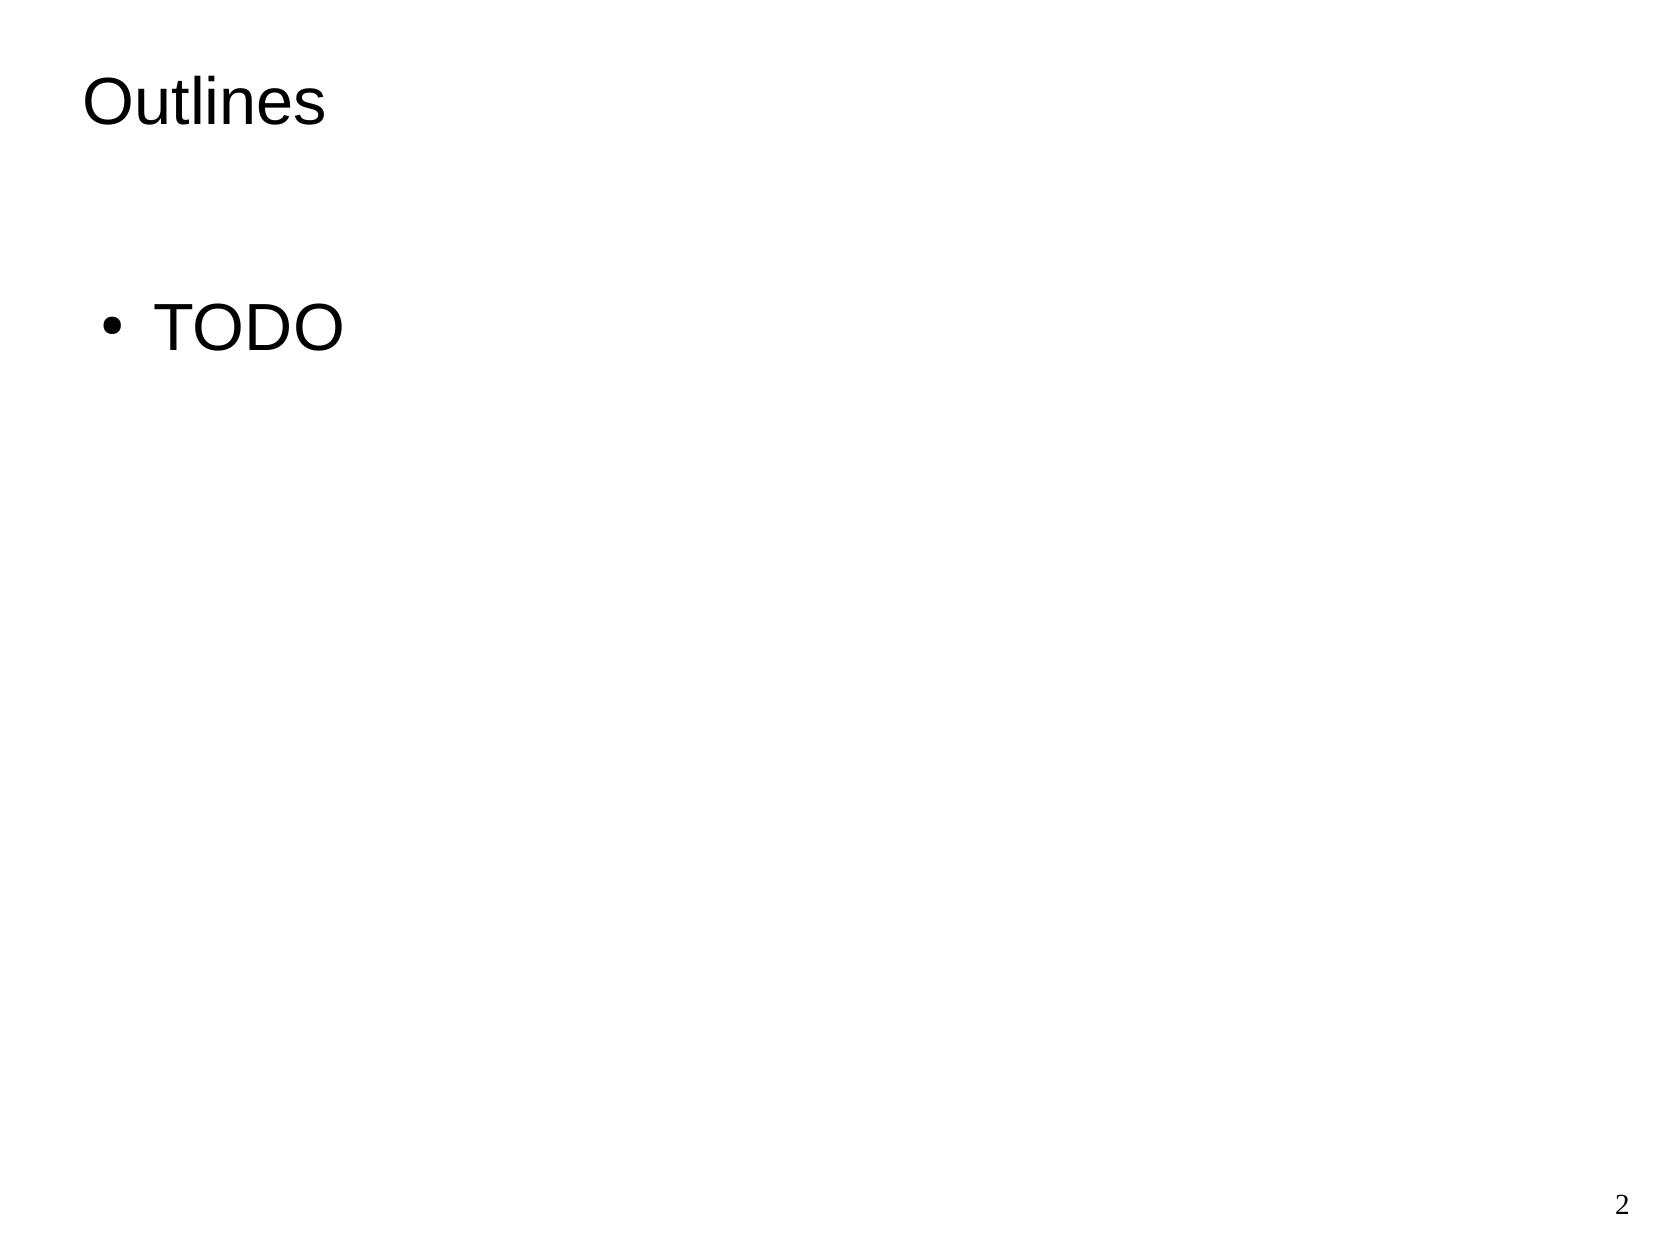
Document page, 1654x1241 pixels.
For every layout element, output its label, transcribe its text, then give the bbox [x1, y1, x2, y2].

list TODO [82, 290, 809, 1010]
title Outlines [82, 49, 1571, 154]
